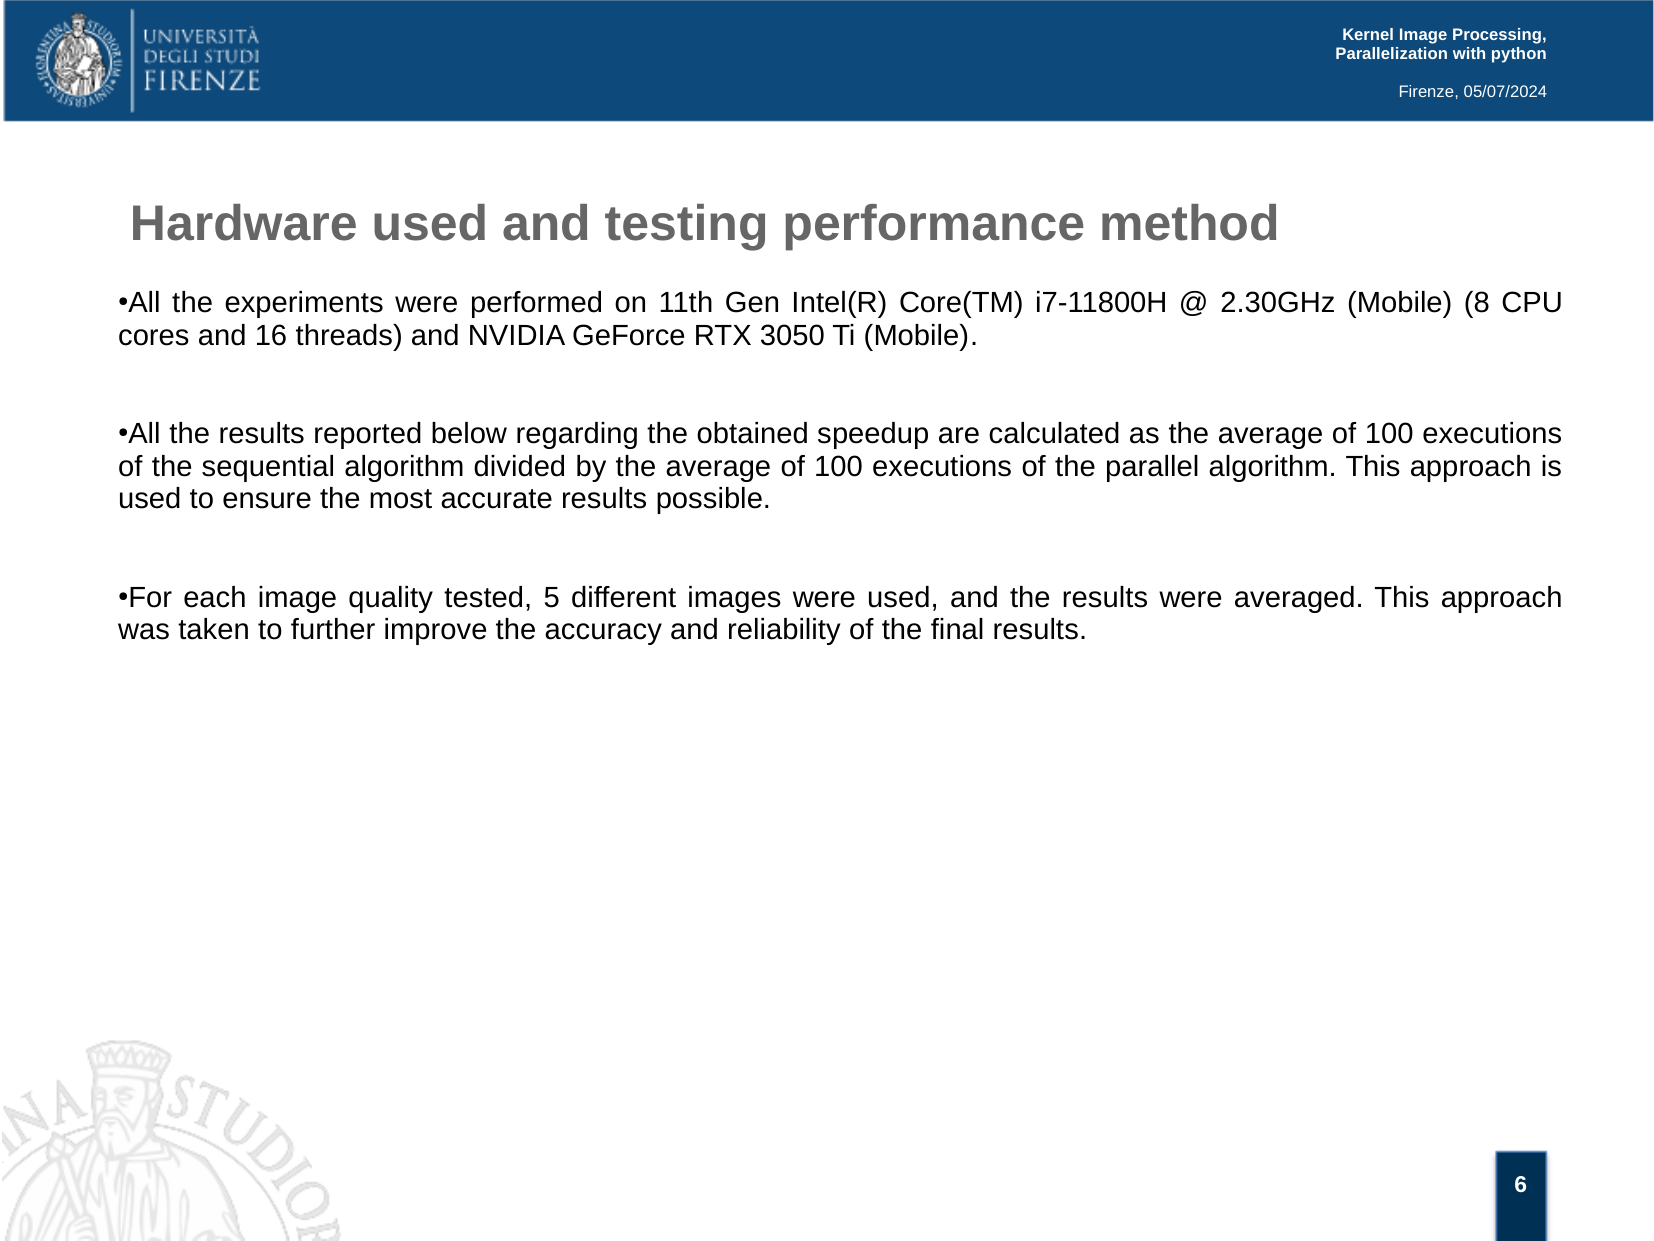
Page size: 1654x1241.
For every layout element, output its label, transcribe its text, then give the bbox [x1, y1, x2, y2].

text_box All the experiments were performed on 11th Gen Intel(R) Core(TM) i7-11800H @ 2.30GHz (Mobile) (8 CPU cores and 16 threads) and NVIDIA GeForce RTX 3050 Ti (Mobile)​. All the results reported below regarding the obtained speedup are calculated as the average of 100 executions of the sequential algorithm divided by the average of 100 executions of the parallel algorithm. This approach is used to ensure the most accurate results possible. For each image quality tested, 5 different images were used, and the results were averaged. This approach was taken to further improve the accuracy and reliability of the final results. [118, 285, 1565, 680]
text_box 6 [1505, 1160, 1536, 1208]
picture [2, 0, 1654, 1241]
text_box Kernel Image Processing, Parallelization with python Firenze, 05/07/2024 [685, 24, 1548, 102]
text_box Hardware used and testing performance method [129, 135, 1388, 285]
